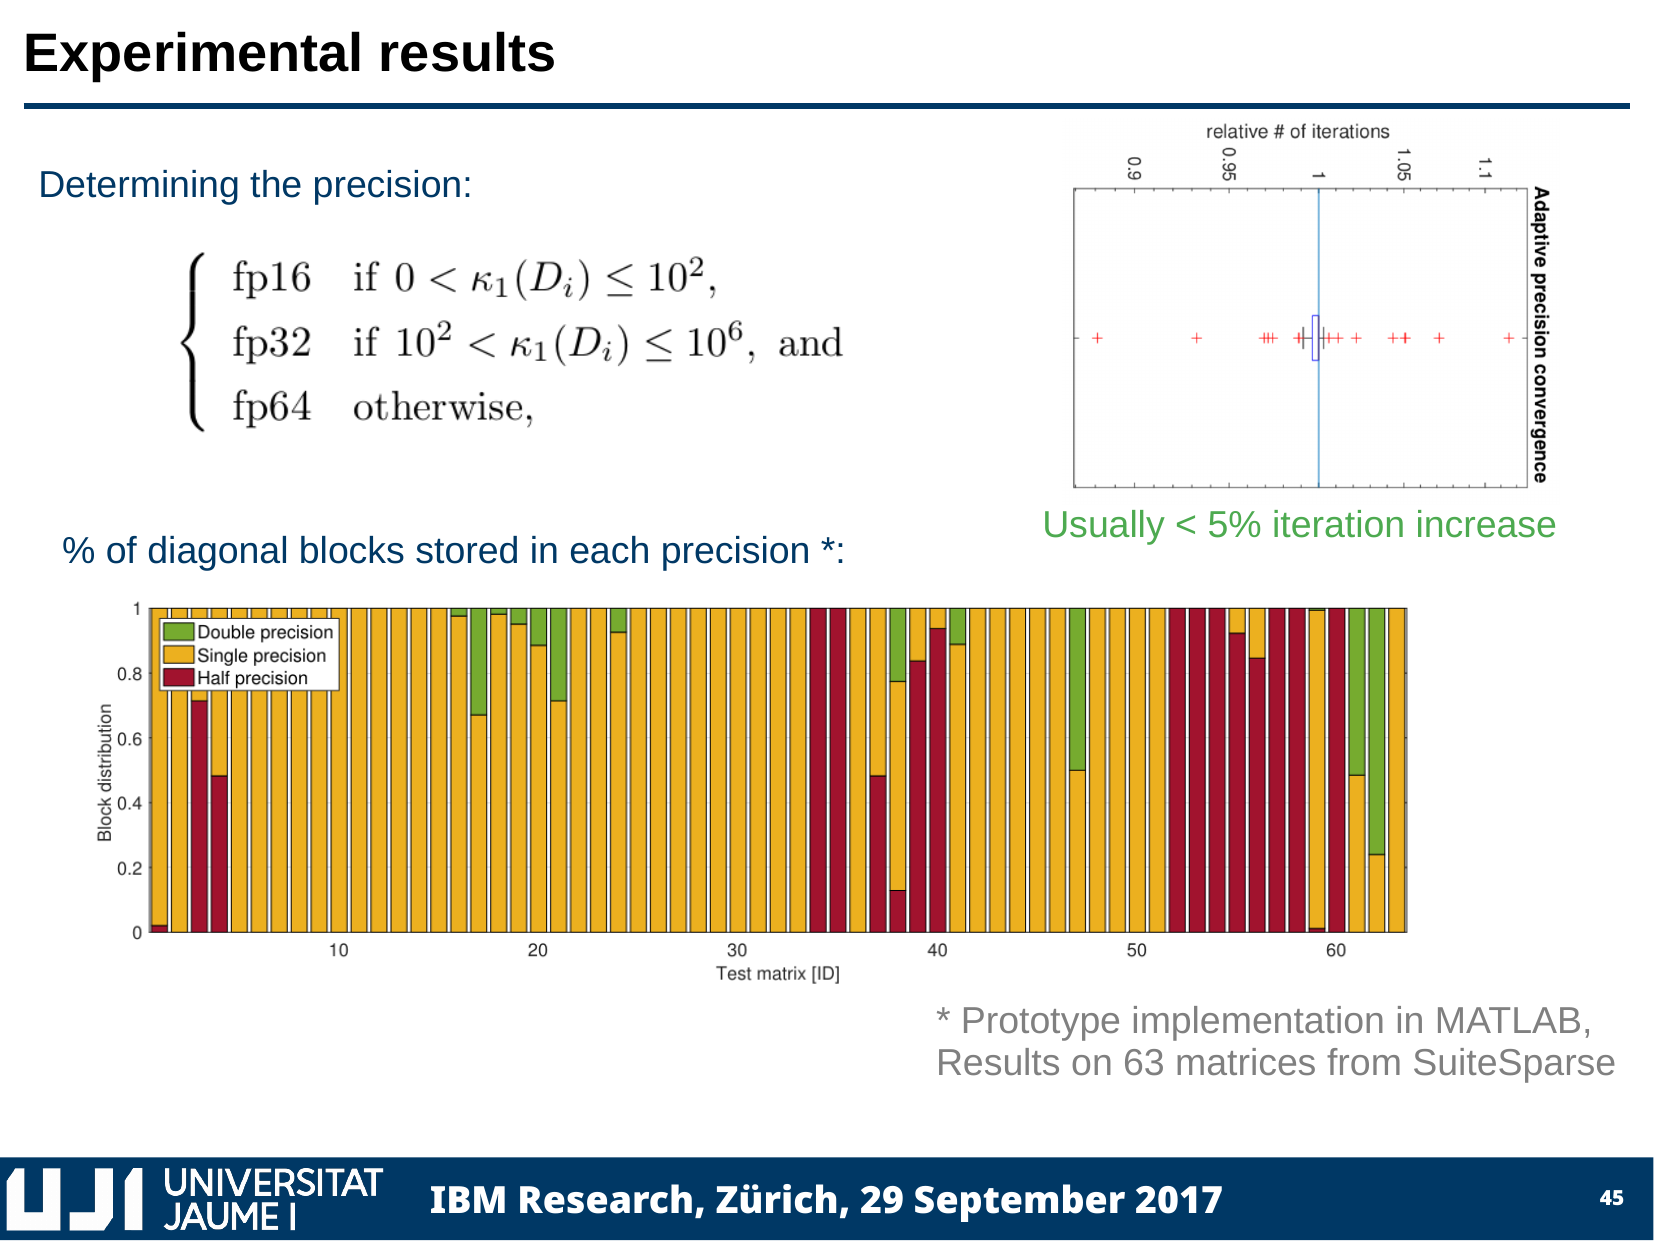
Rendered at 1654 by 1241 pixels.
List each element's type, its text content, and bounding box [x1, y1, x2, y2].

text_box Usually < 5% iteration increase [1027, 496, 1595, 556]
title Experimental results [23, 0, 1630, 107]
picture [153, 224, 886, 451]
picture [59, 566, 1441, 999]
text_box Determining the precision: [23, 156, 488, 214]
text_box % of diagonal blocks stored in each precision *: [47, 522, 861, 580]
text_box * Prototype implementation in MATLAB, Results on 63 matrices from SuiteSparse [921, 992, 1632, 1091]
picture [1062, 118, 1560, 496]
picture [0, 1158, 390, 1241]
